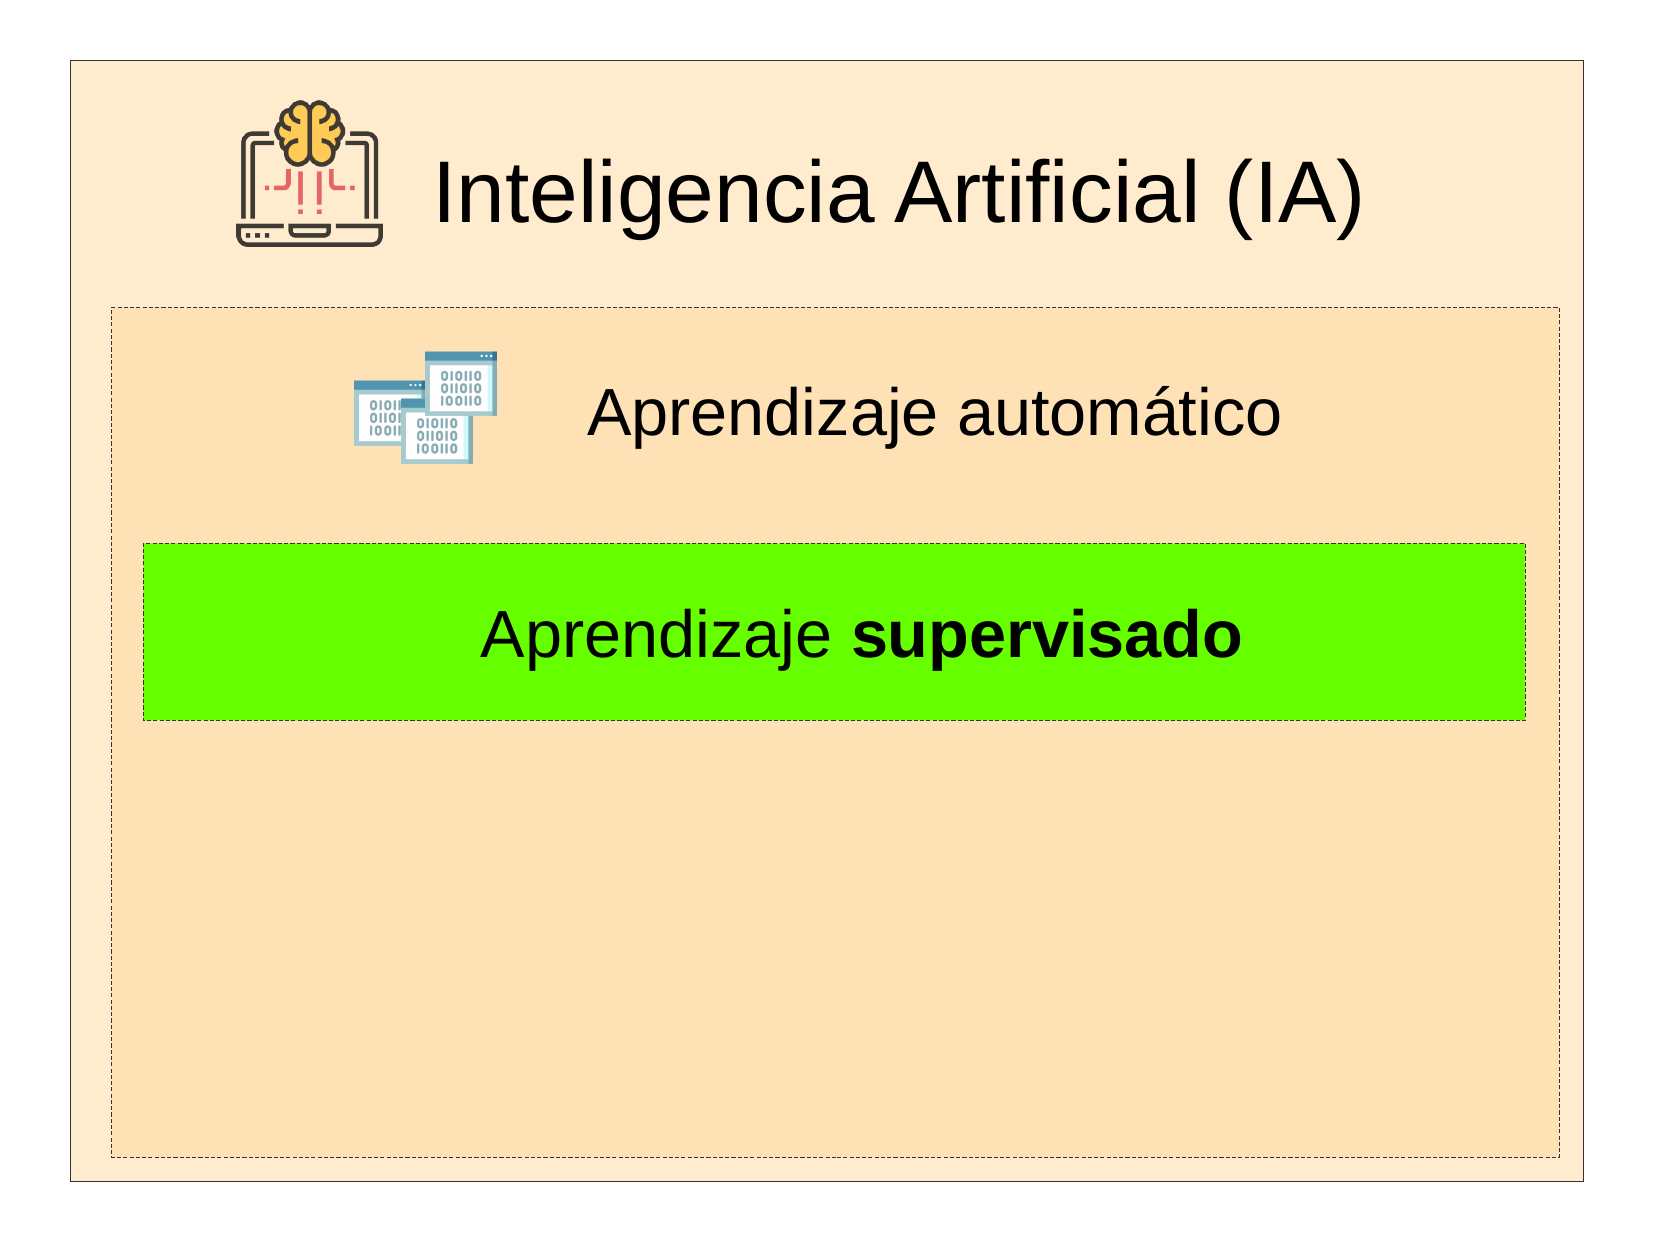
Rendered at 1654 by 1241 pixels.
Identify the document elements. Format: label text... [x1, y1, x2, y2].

title Aprendizaje supervisado [200, 543, 1524, 727]
text_box [70, 60, 1584, 1182]
picture [236, 100, 383, 247]
title Inteligencia Artificial (IA) [382, 88, 1418, 296]
title Aprendizaje automático [417, 286, 1453, 538]
picture [354, 377, 417, 467]
